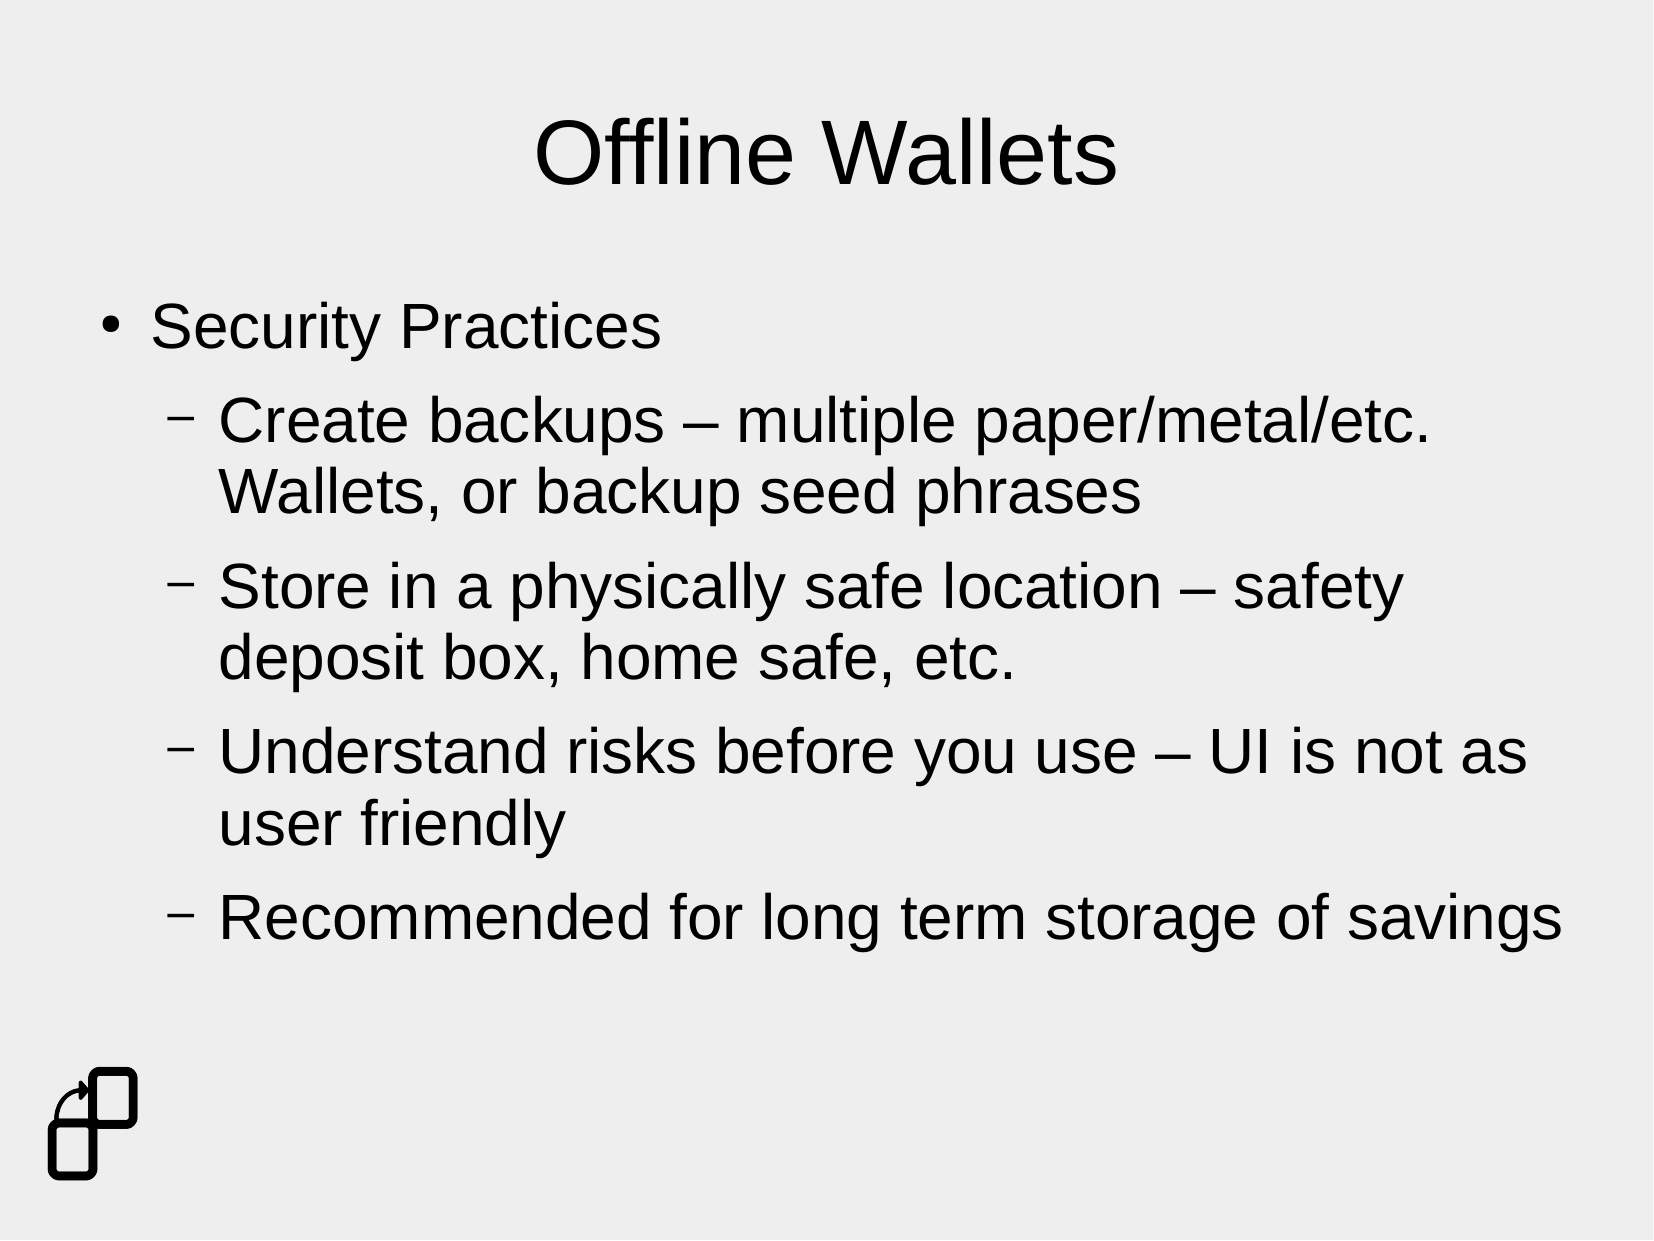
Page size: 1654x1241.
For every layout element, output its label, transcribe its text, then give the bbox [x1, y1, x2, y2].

list Security Practices Create backups – multiple paper/metal/etc. Wallets, or backup seed phrases Store in a physically safe location – safety deposit box, home safe, etc. Understand risks before you use – UI is not as user friendly Recommended for long term storage of savings [82, 290, 1571, 1010]
picture [30, 1062, 153, 1186]
title Offline Wallets [82, 49, 1571, 257]
